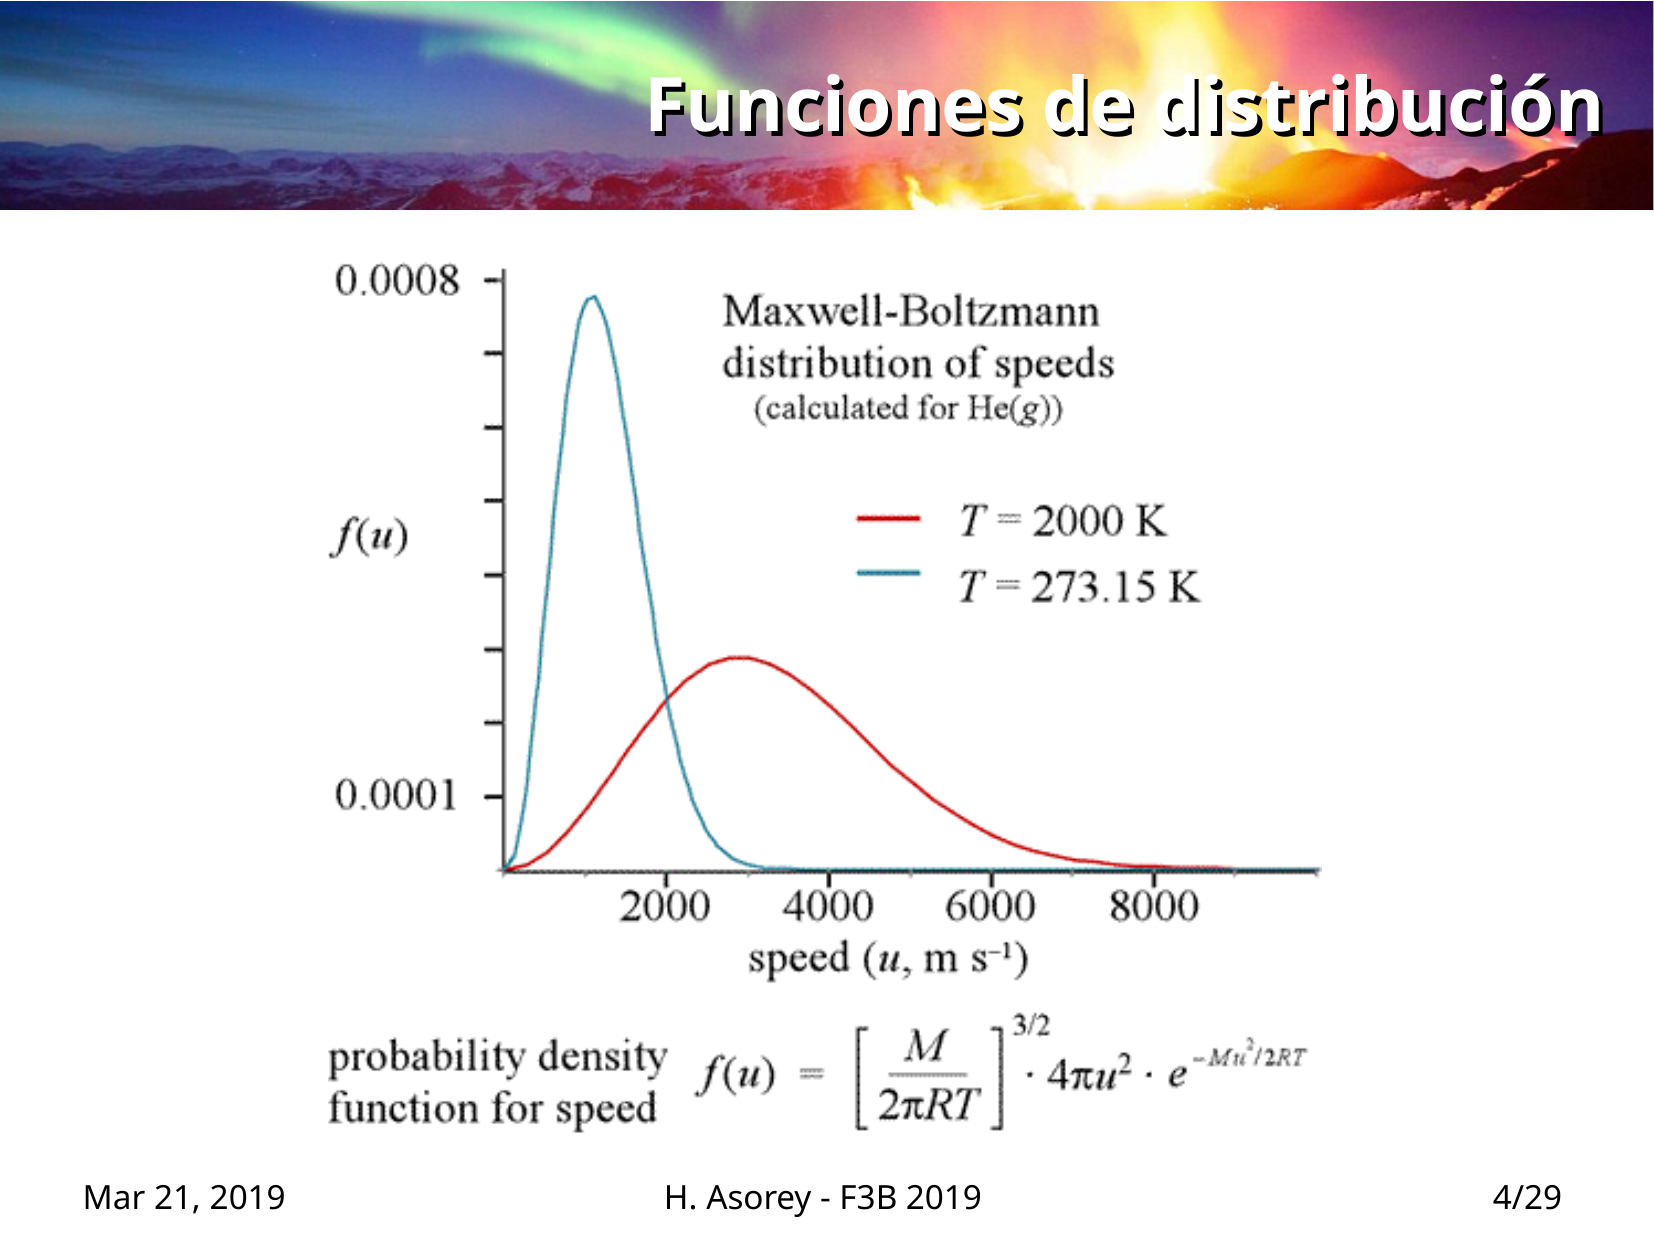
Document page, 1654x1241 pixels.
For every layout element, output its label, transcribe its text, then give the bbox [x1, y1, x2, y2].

picture [0, 1, 1654, 210]
title Funciones de distribución [45, 11, 1606, 195]
picture [328, 254, 1322, 1156]
